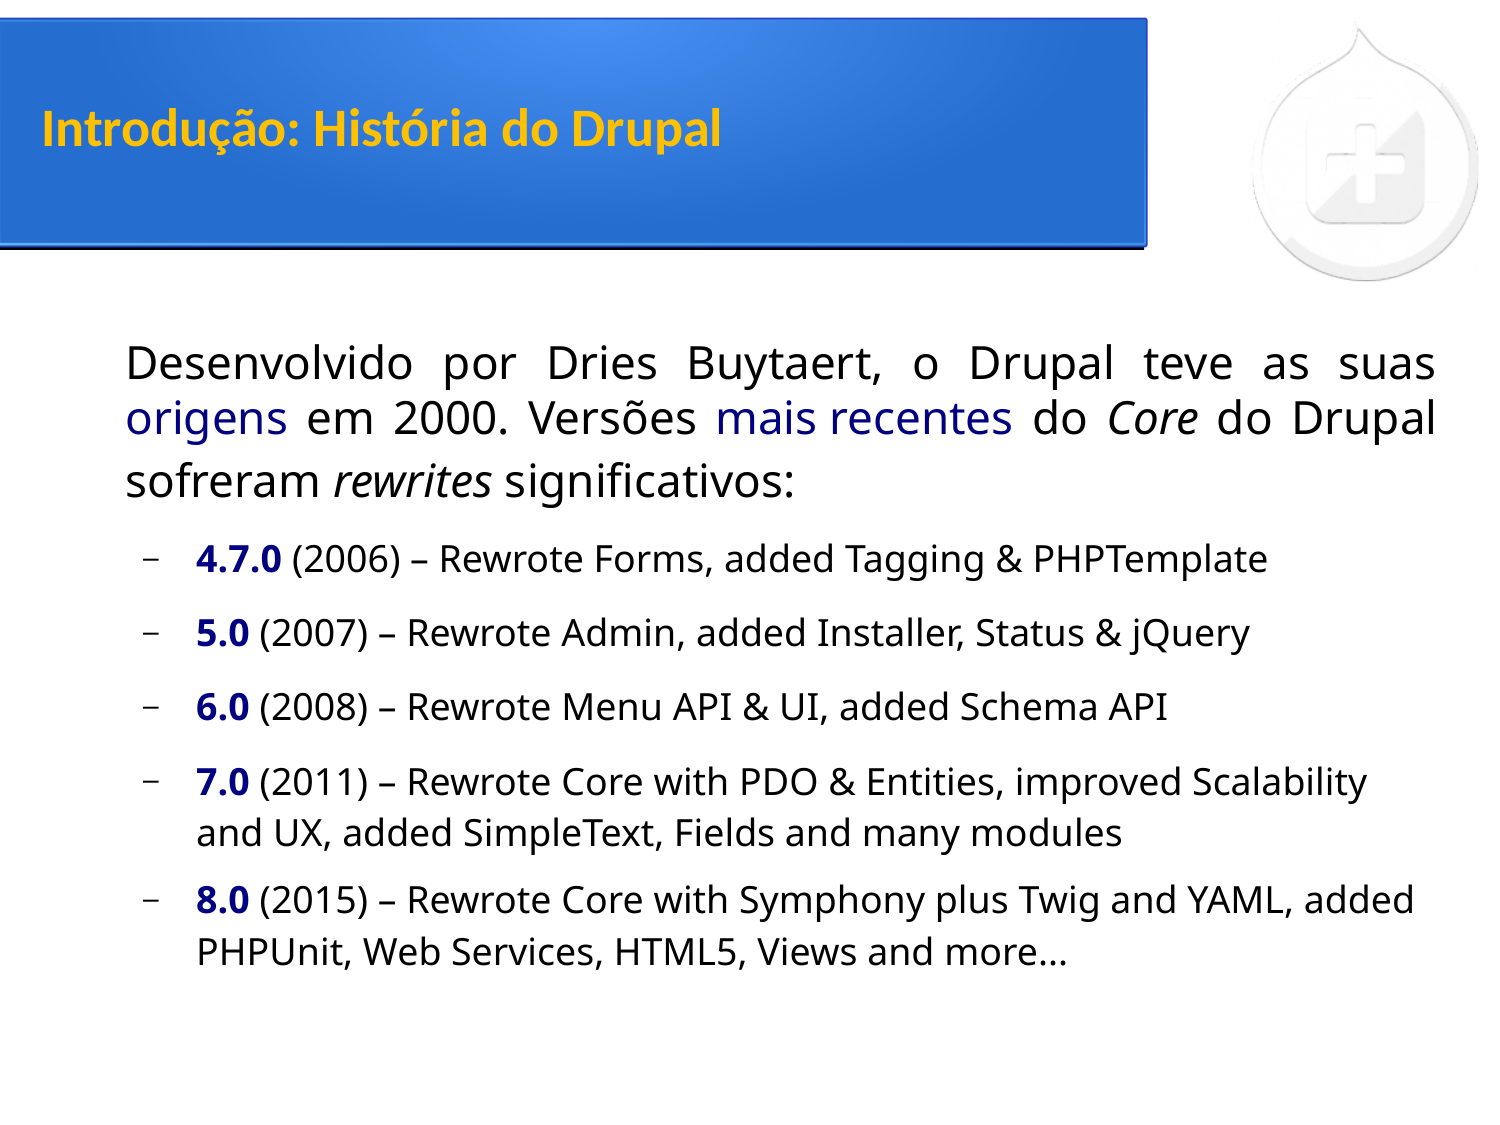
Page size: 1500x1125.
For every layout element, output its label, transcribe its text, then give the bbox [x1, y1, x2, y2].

list Desenvolvido por Dries Buytaert, o Drupal teve as suas origens em 2000. Versões mais recentes do Core do Drupal sofreram rewrites significativos: 4.7.0 (2006) – Rewrote Forms, added Tagging & PHPTemplate 5.0 (2007) – Rewrote Admin, added Installer, Status & jQuery 6.0 (2008) – Rewrote Menu API & UI, added Schema API 7.0 (2011) – Rewrote Core with PDO & Entities, improved Scalability and UX, added SimpleText, Fields and many modules 8.0 (2015) – Rewrote Core with Symphony plus Twig and YAML, added PHPUnit, Web Services, HTML5, Views and more... [39, 326, 1453, 966]
picture [1247, 15, 1484, 287]
subtitle Introdução: História do Drupal [41, 41, 1111, 225]
